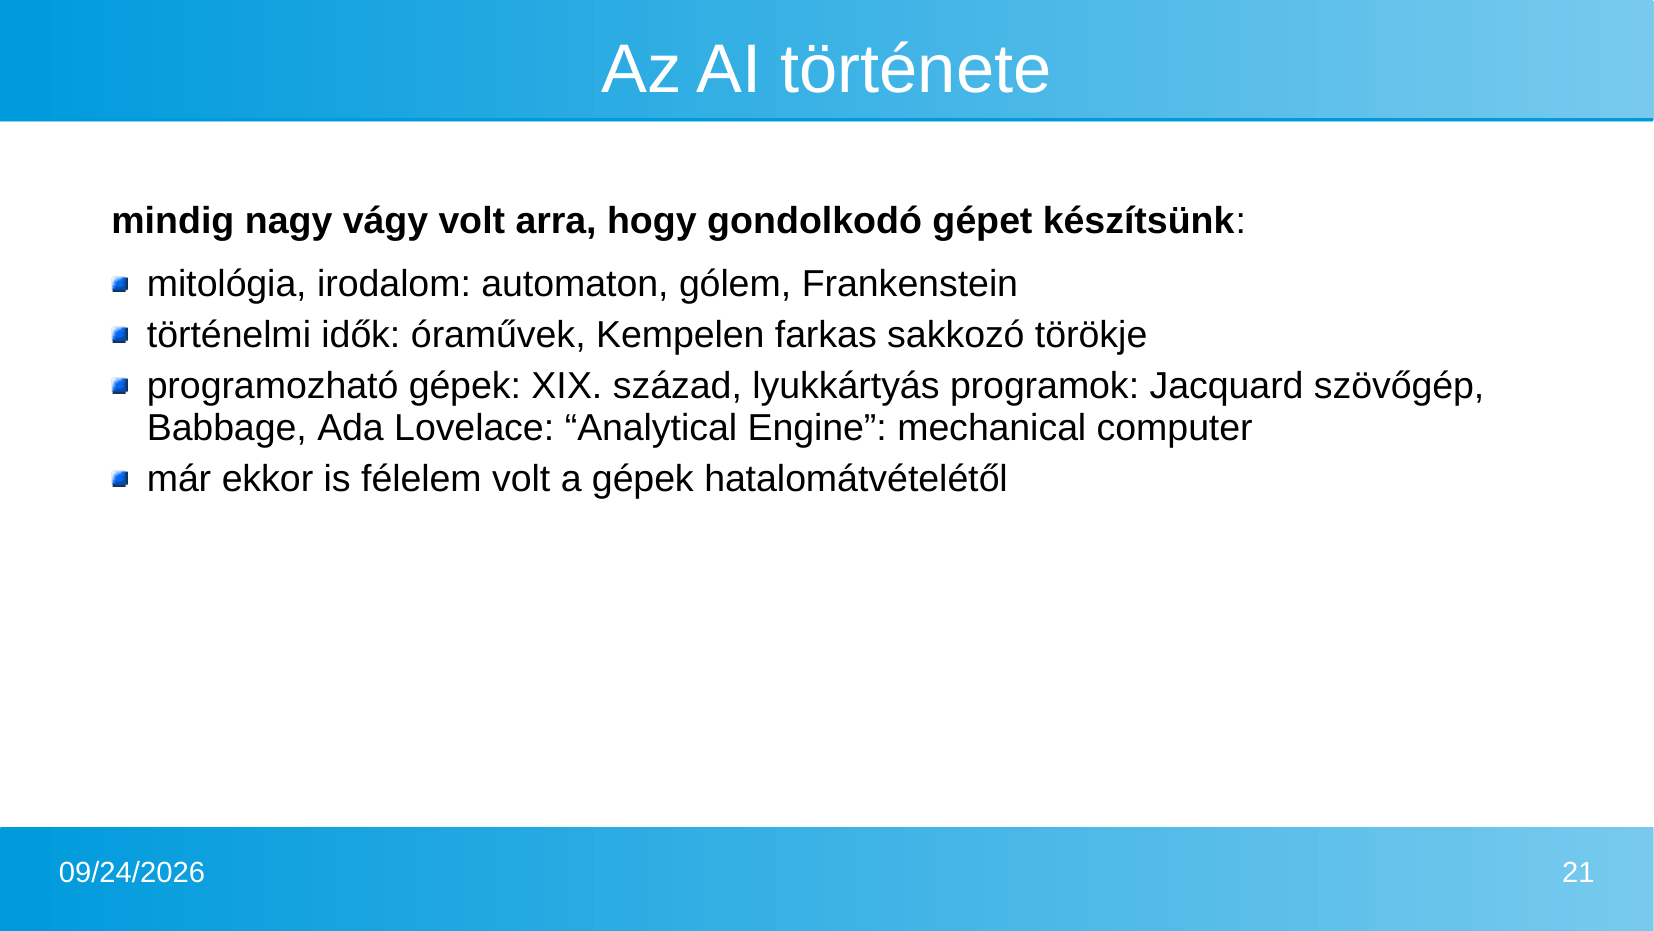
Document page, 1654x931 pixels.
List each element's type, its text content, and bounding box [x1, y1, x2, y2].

text_box mindig nagy vágy volt arra, hogy gondolkodó gépet készítsünk: mitológia, irodalom: automaton, gólem, Frankenstein történelmi idők: óraművek, Kempelen farkas sakkozó törökje programozható gépek: XIX. század, lyukkártyás programok: Jacquard szövőgép, Babbage, Ada Lovelace: “Analytical Engine”: mechanical computer már ekkor is félelem volt a gépek hatalomátvételétől [96, 192, 1515, 537]
title Az AI története [59, 29, 1595, 108]
